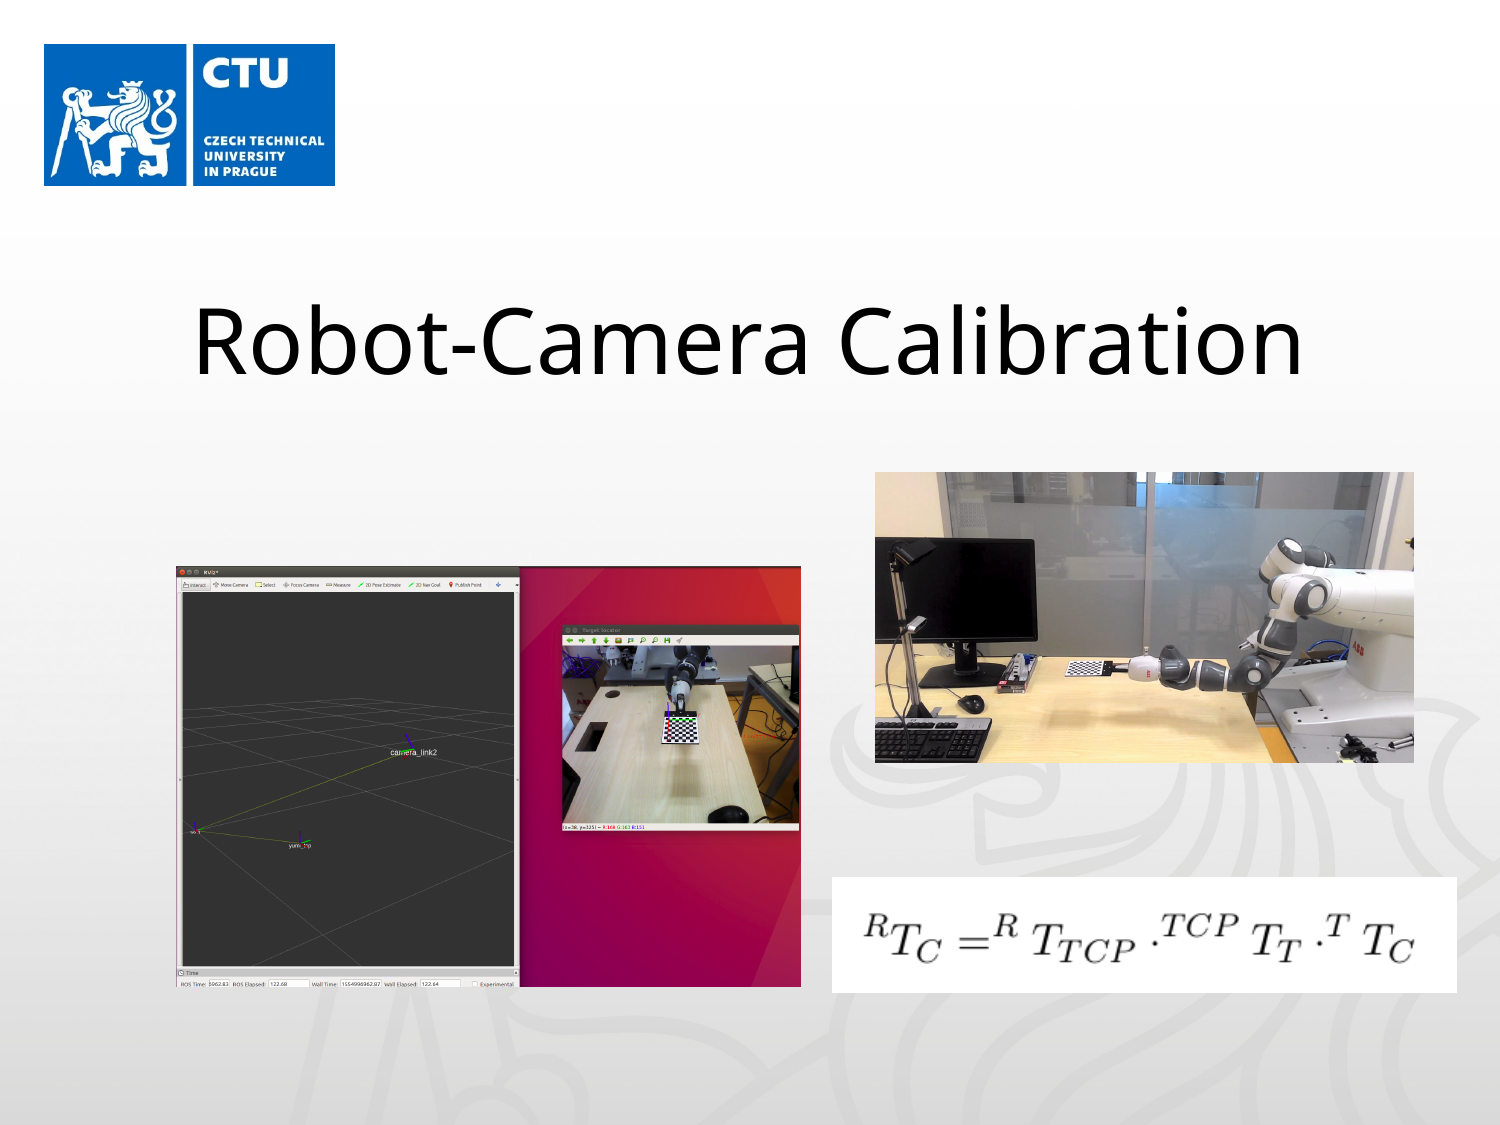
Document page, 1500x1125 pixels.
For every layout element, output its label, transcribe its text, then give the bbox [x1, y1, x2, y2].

picture [0, 0, 1500, 1125]
title Robot-Camera Calibration [177, 236, 1456, 454]
